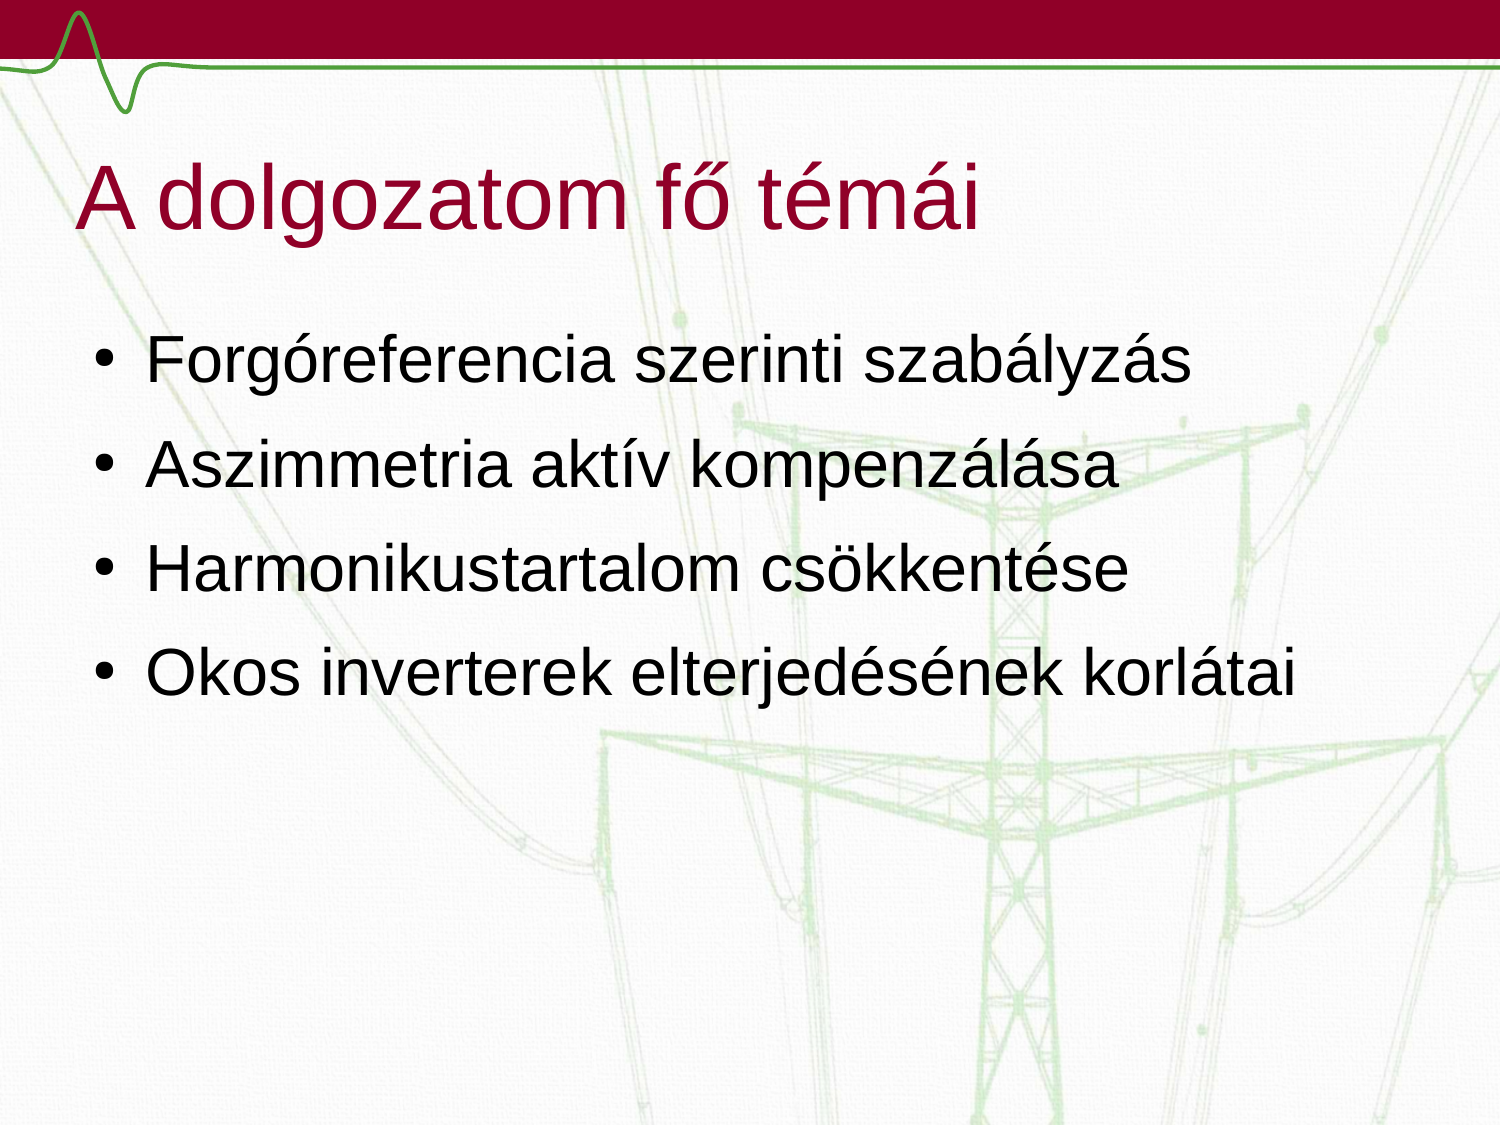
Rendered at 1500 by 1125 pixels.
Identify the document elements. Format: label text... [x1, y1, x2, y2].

picture [0, 59, 53, 69]
picture [102, 59, 1500, 103]
title A dolgozatom fő témái [75, 103, 1425, 292]
picture [0, 59, 1500, 1125]
list Forgóreferencia szerinti szabályzás Aszimmetria aktív kompenzálása Harmonikustartalom csökkentése Okos inverterek elterjedésének korlátai [75, 322, 1425, 975]
